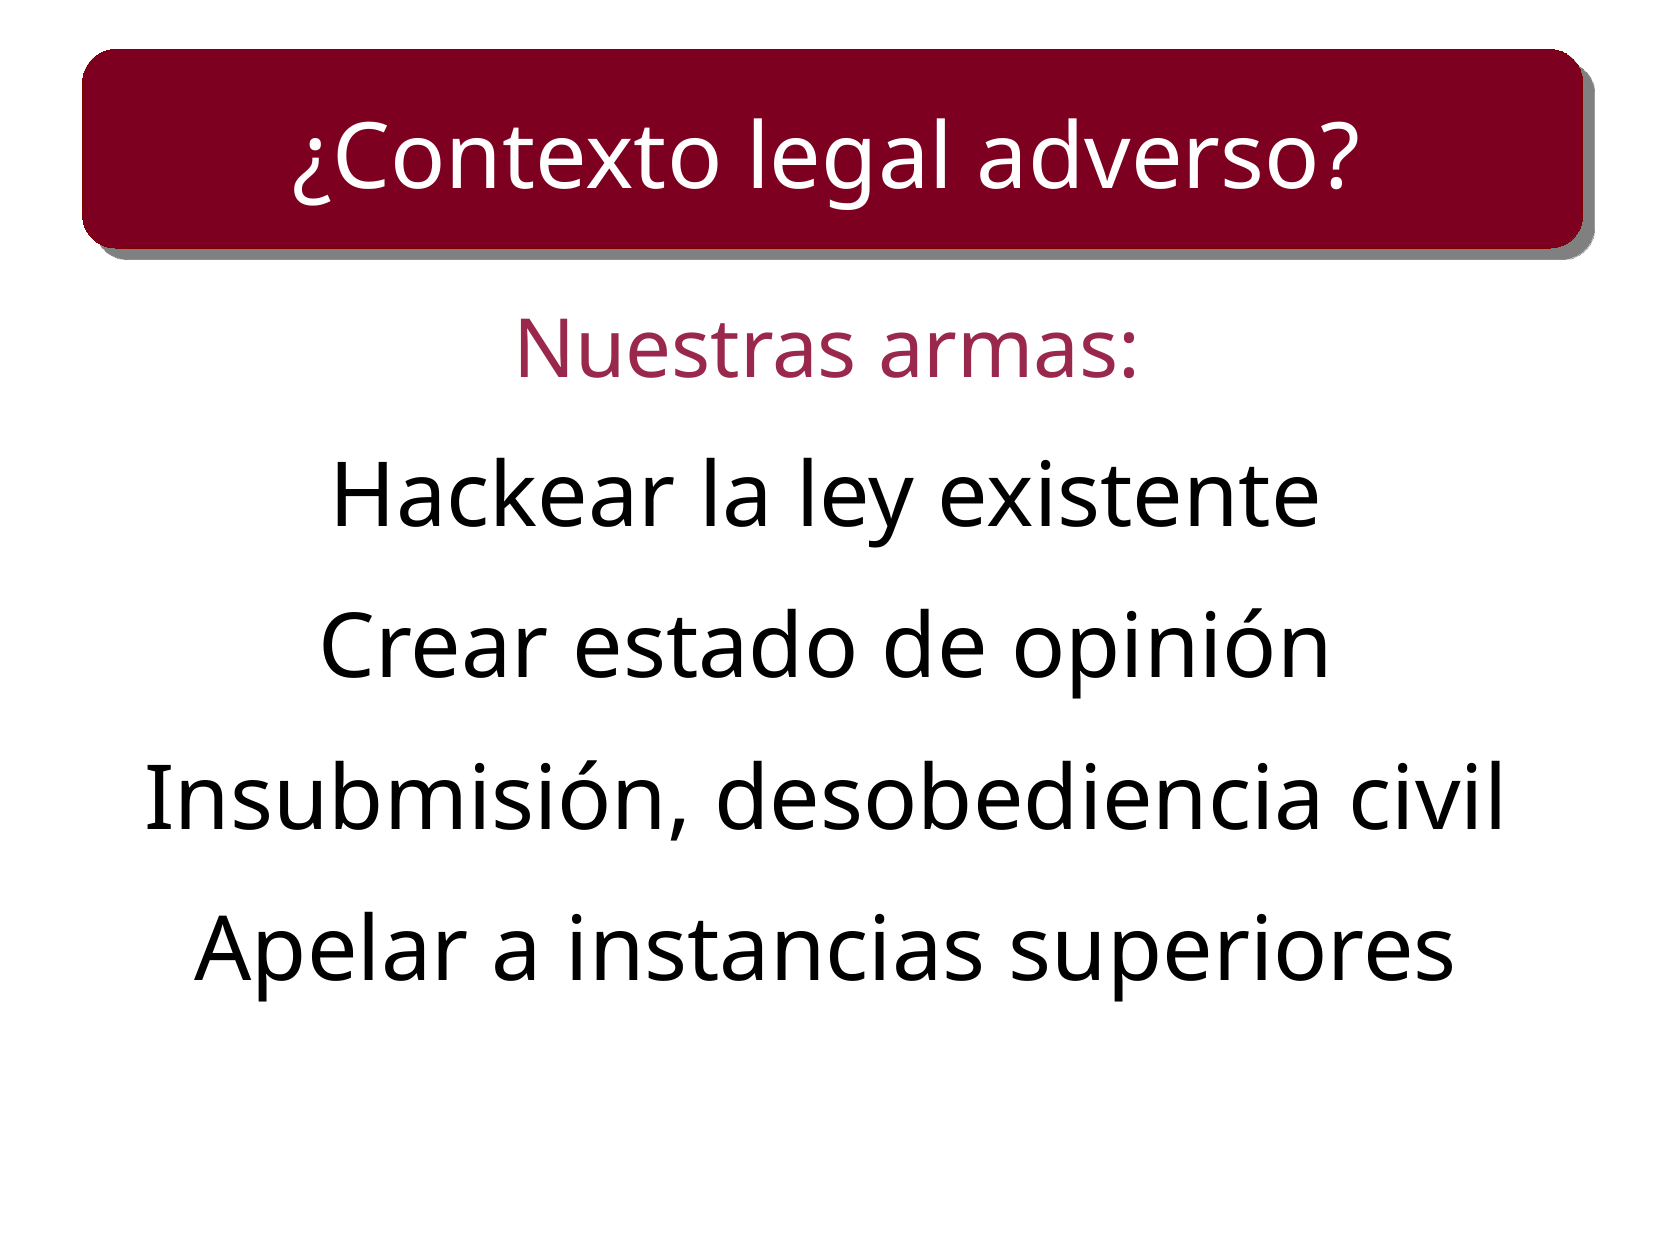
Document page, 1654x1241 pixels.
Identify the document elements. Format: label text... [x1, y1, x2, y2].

list Nuestras armas: Hackear la ley existente Crear estado de opinión Insubmisión, desobediencia civil Apelar a instancias superiores [82, 290, 1571, 1010]
title ¿Contexto legal adverso? [82, 49, 1571, 257]
